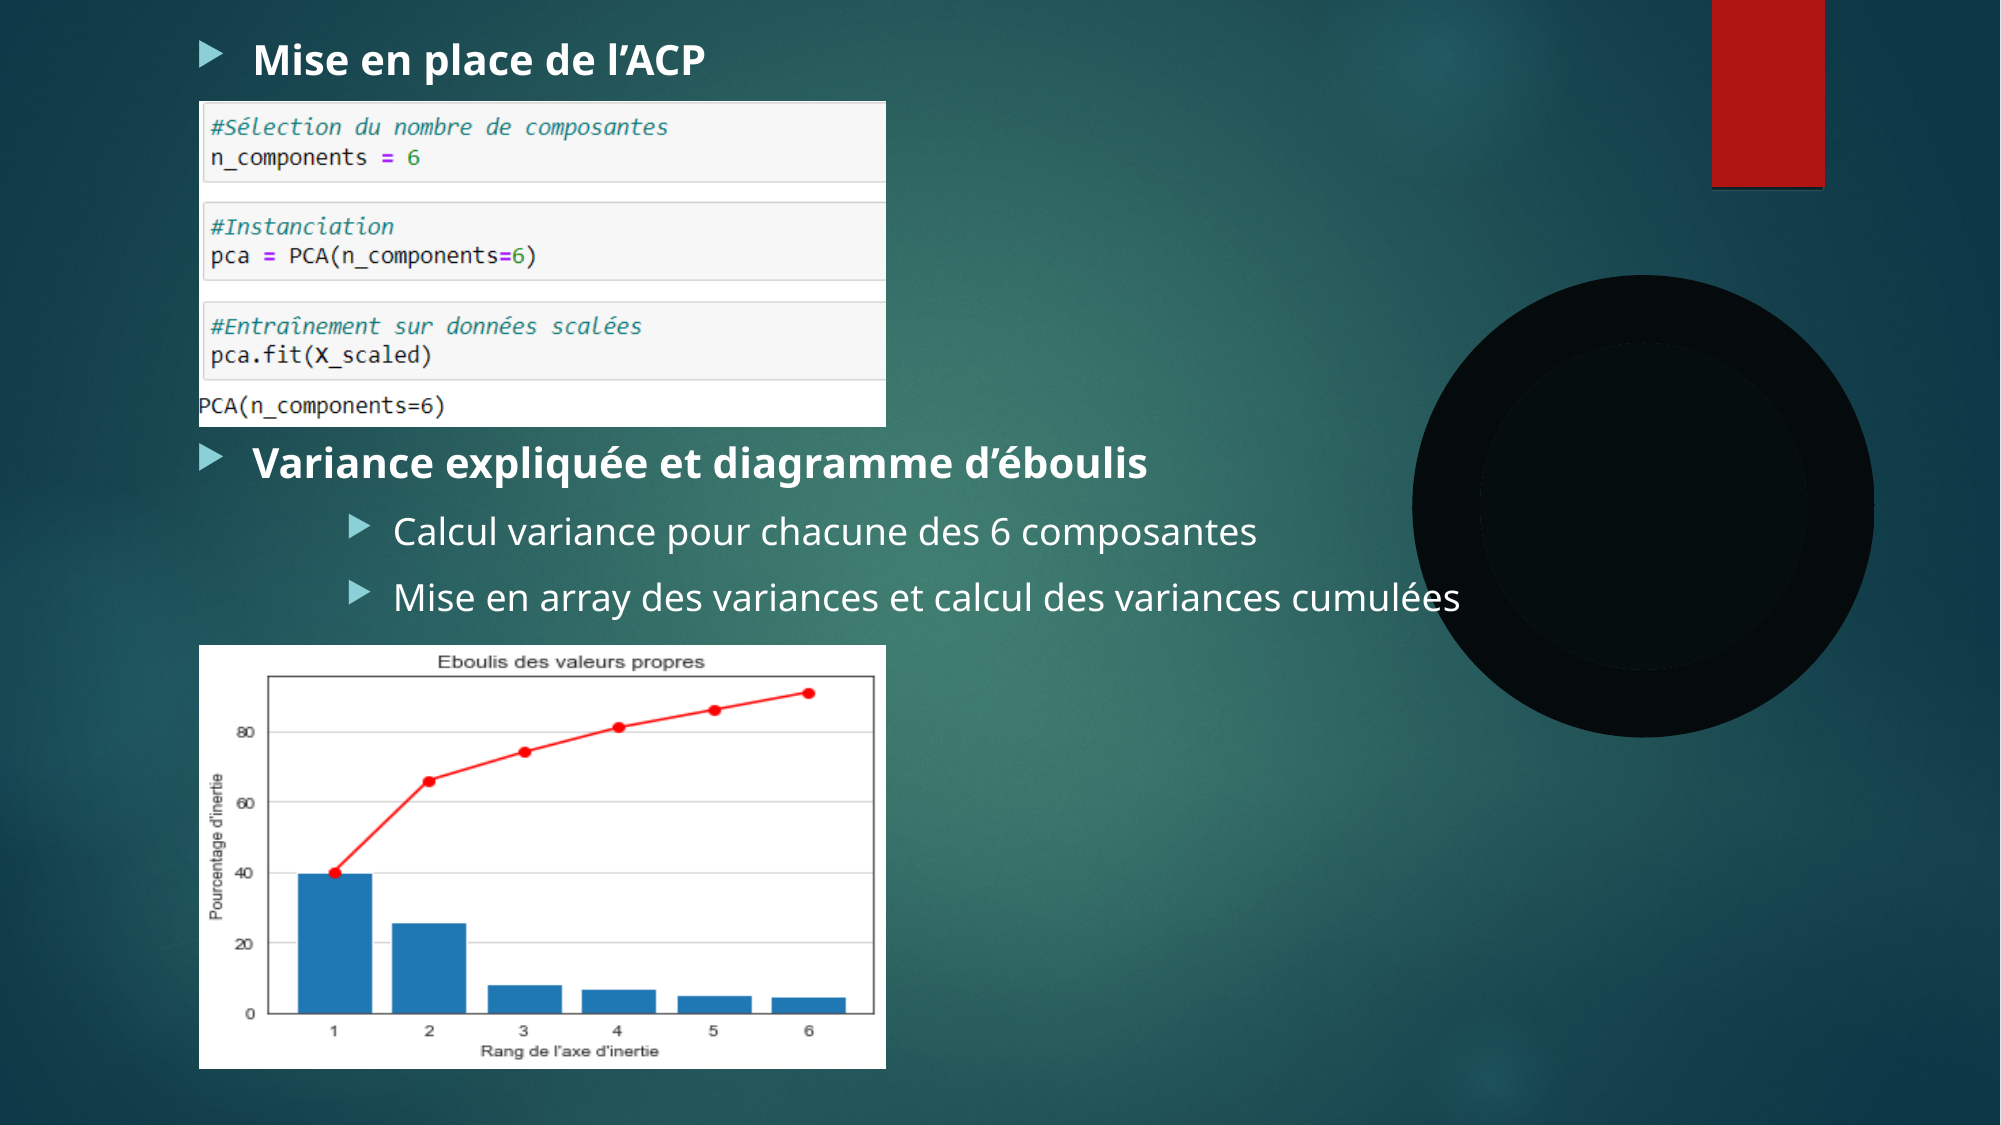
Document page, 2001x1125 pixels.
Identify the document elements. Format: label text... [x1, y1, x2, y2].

list Mise en place de l’ACP Variance expliquée et diagramme d’éboulis Calcul variance pour chacune des 6 composantes Mise en array des variances et calcul des variances cumulées [181, 26, 1649, 950]
picture [199, 101, 886, 427]
picture [199, 645, 886, 1069]
